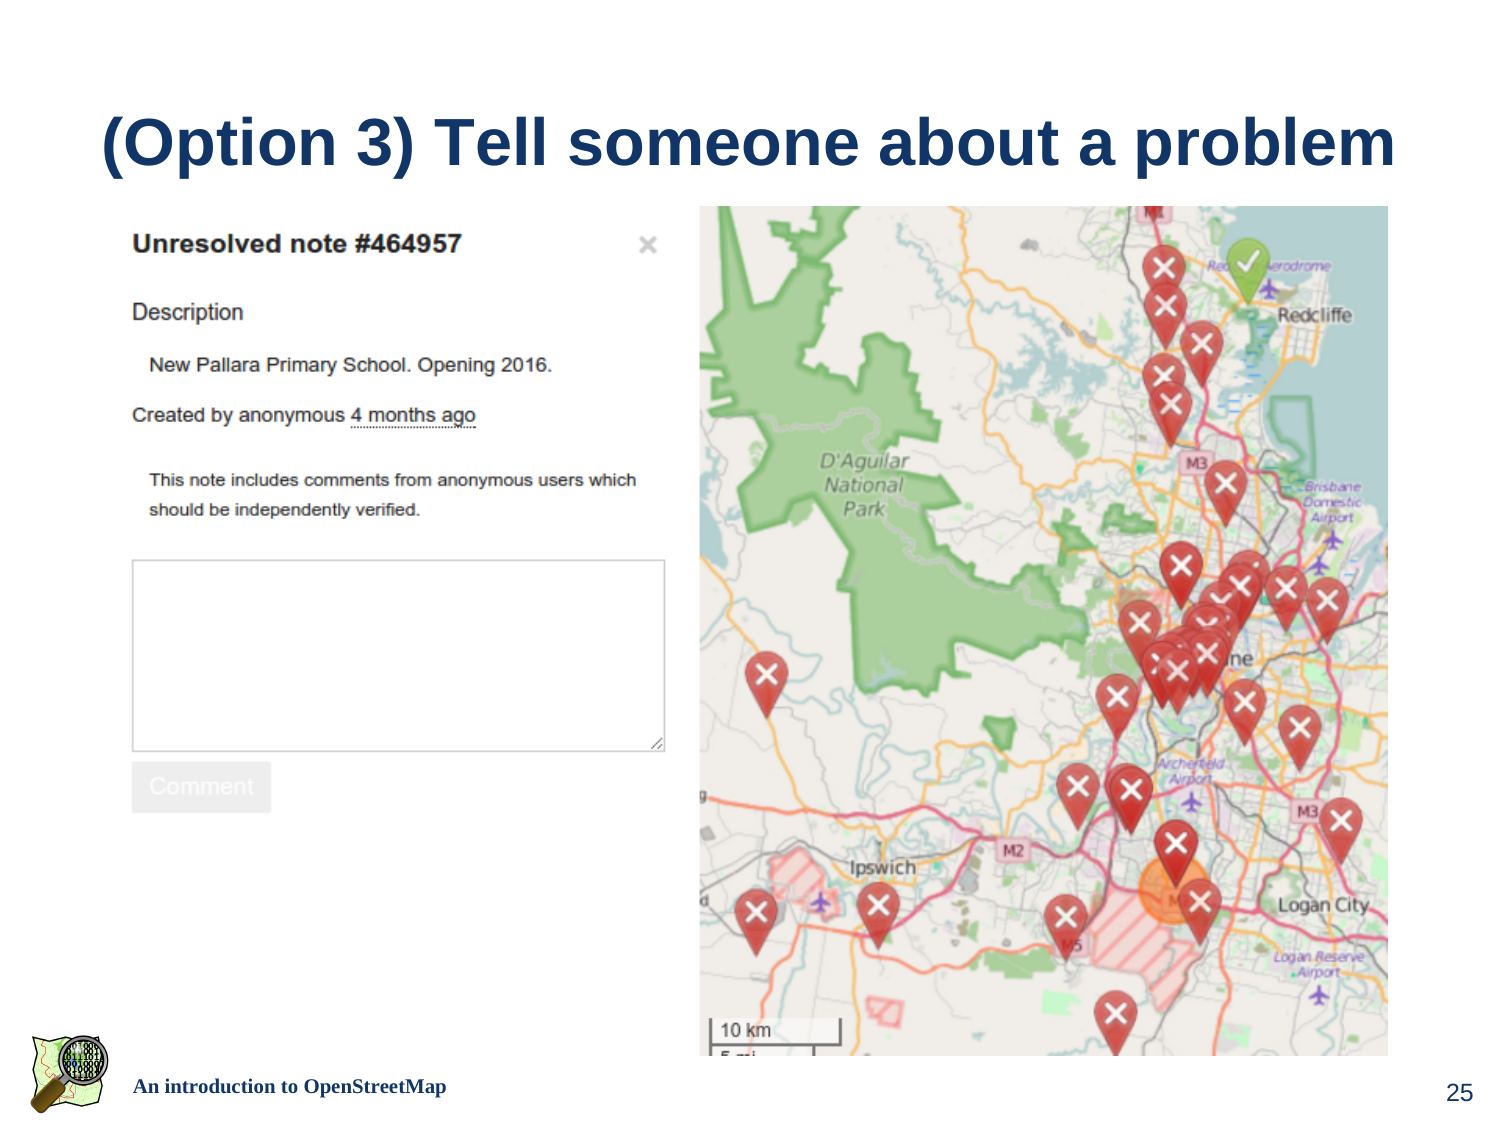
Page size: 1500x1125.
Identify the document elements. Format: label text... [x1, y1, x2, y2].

picture [29, 1033, 110, 1114]
title (Option 3) Tell someone about a problem [74, 44, 1425, 233]
picture [126, 206, 1388, 1056]
